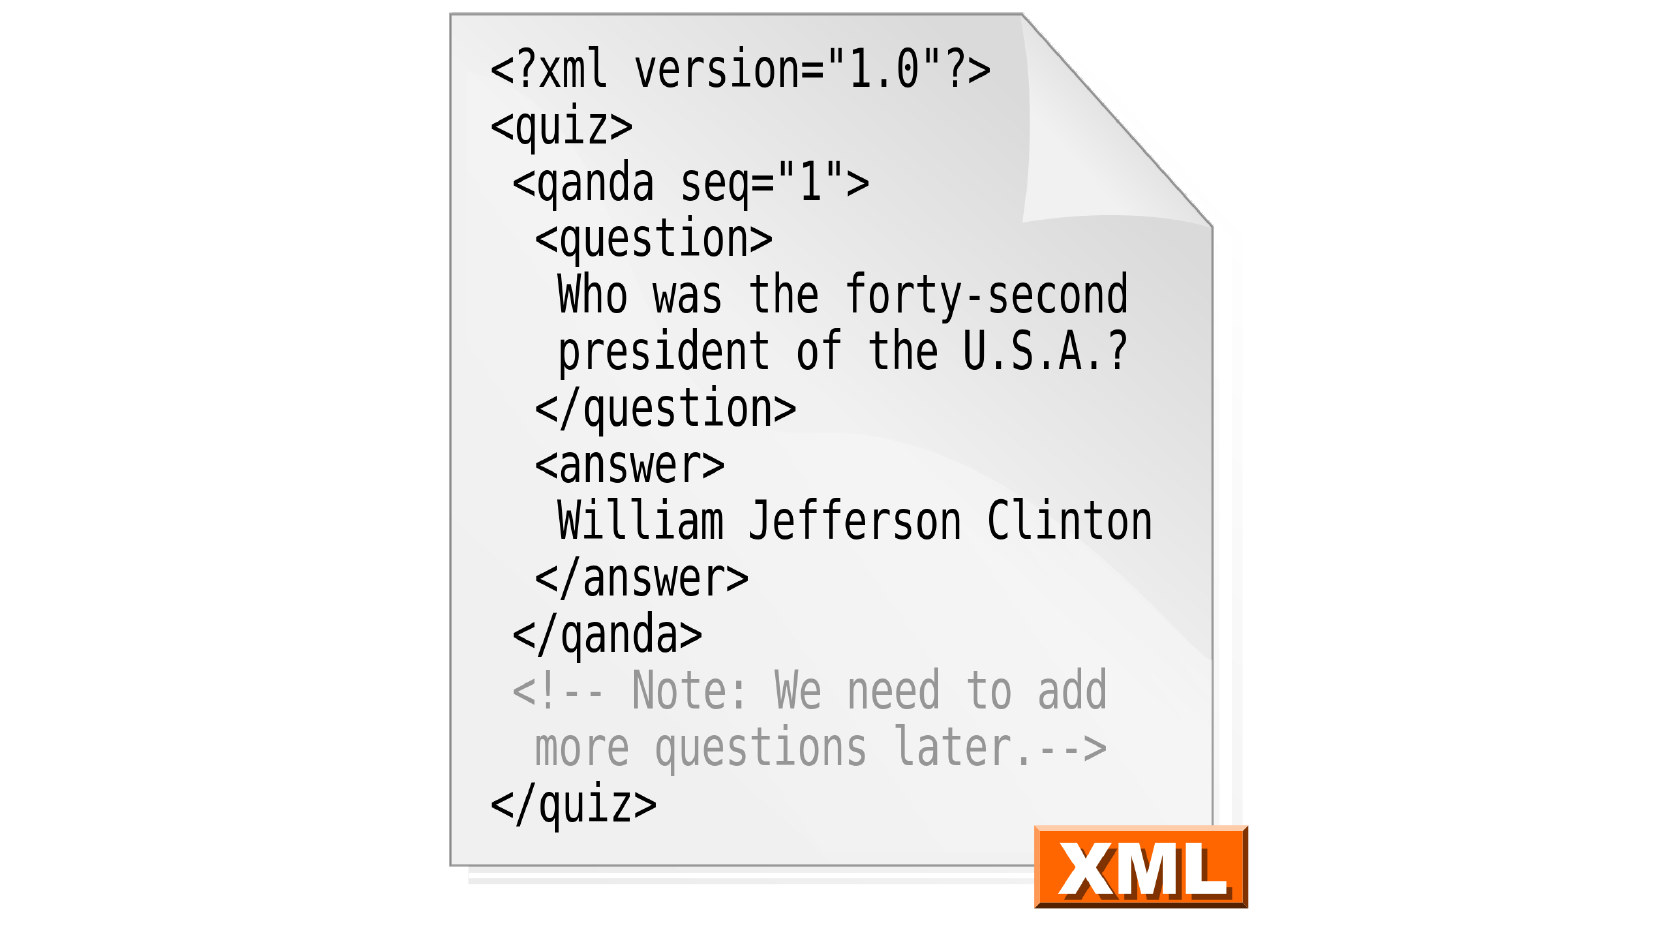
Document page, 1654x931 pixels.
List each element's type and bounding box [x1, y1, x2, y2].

picture [436, 0, 1254, 929]
